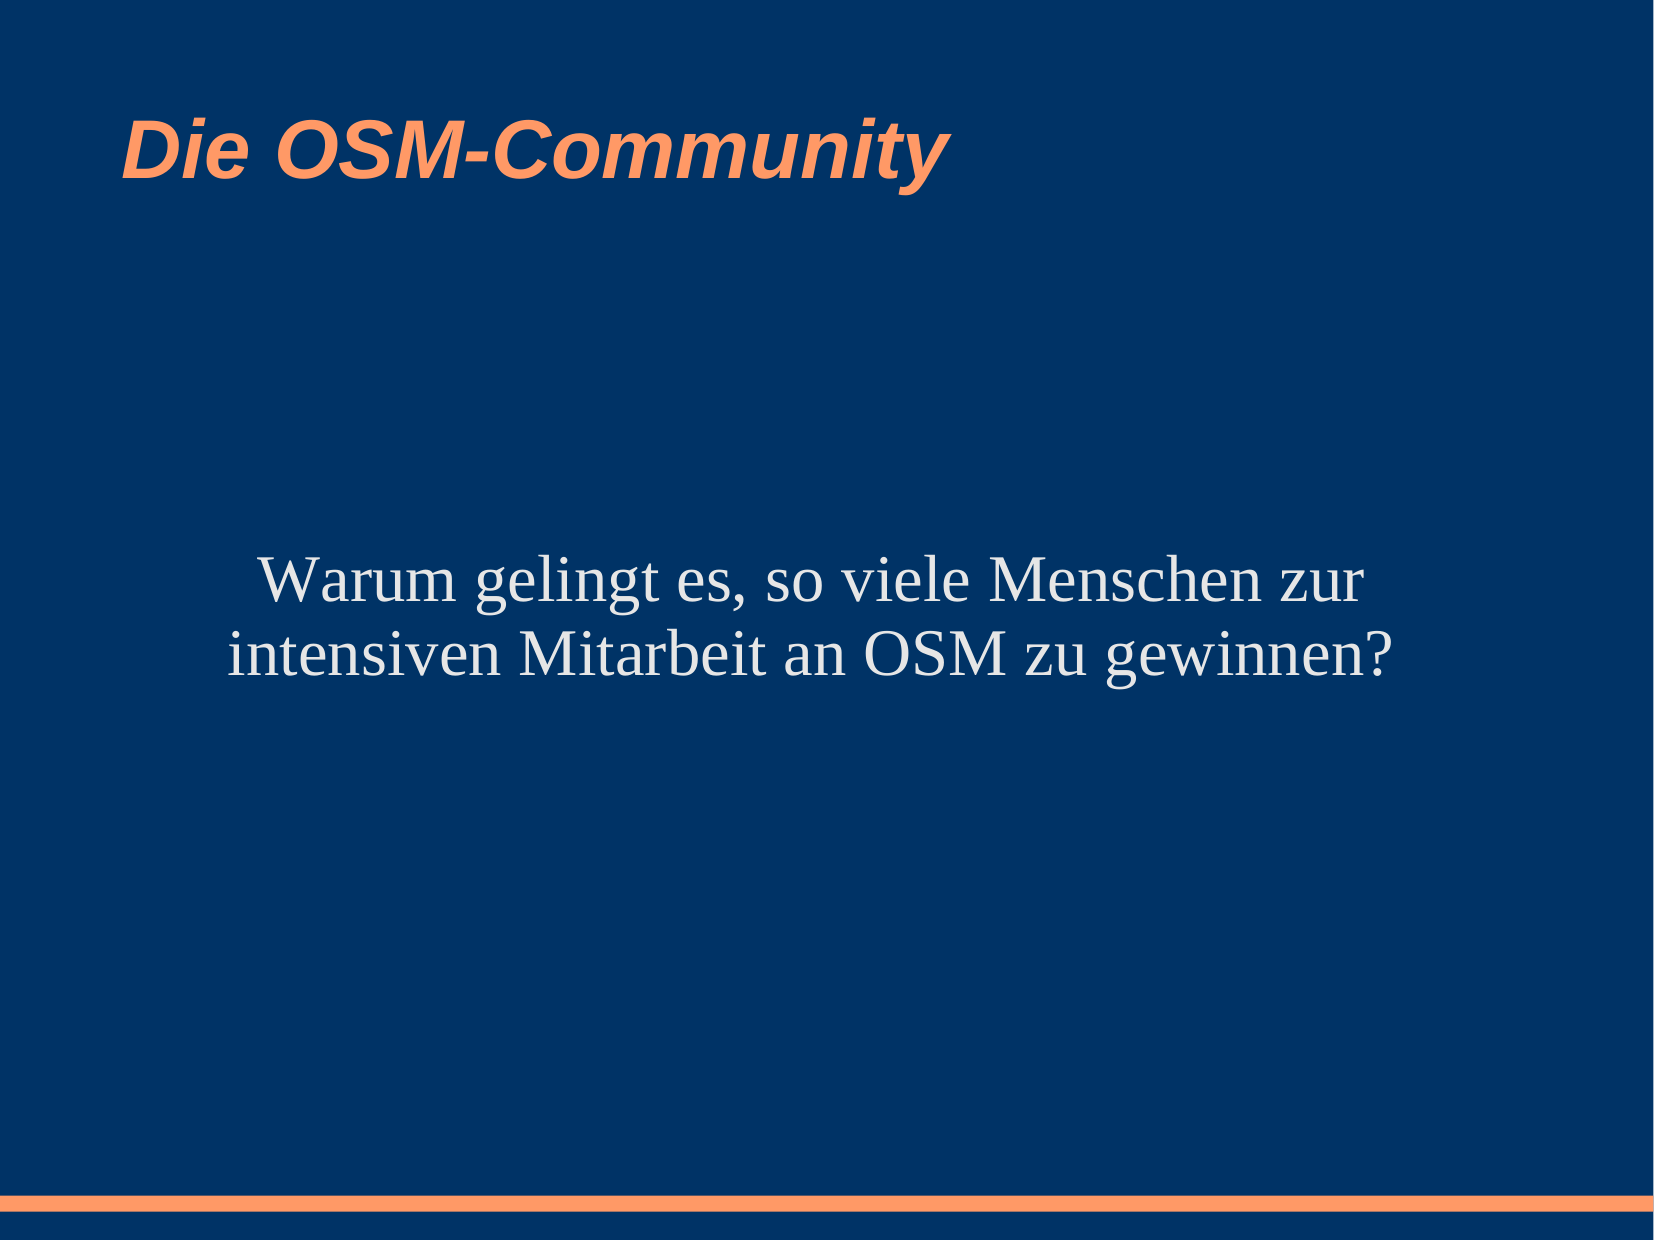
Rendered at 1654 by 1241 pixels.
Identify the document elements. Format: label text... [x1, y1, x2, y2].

subtitle Warum gelingt es, so viele Menschen zur intensiven Mitarbeit an OSM zu gewinnen? [206, 322, 1418, 1133]
title Die OSM-Community [121, 46, 1534, 254]
